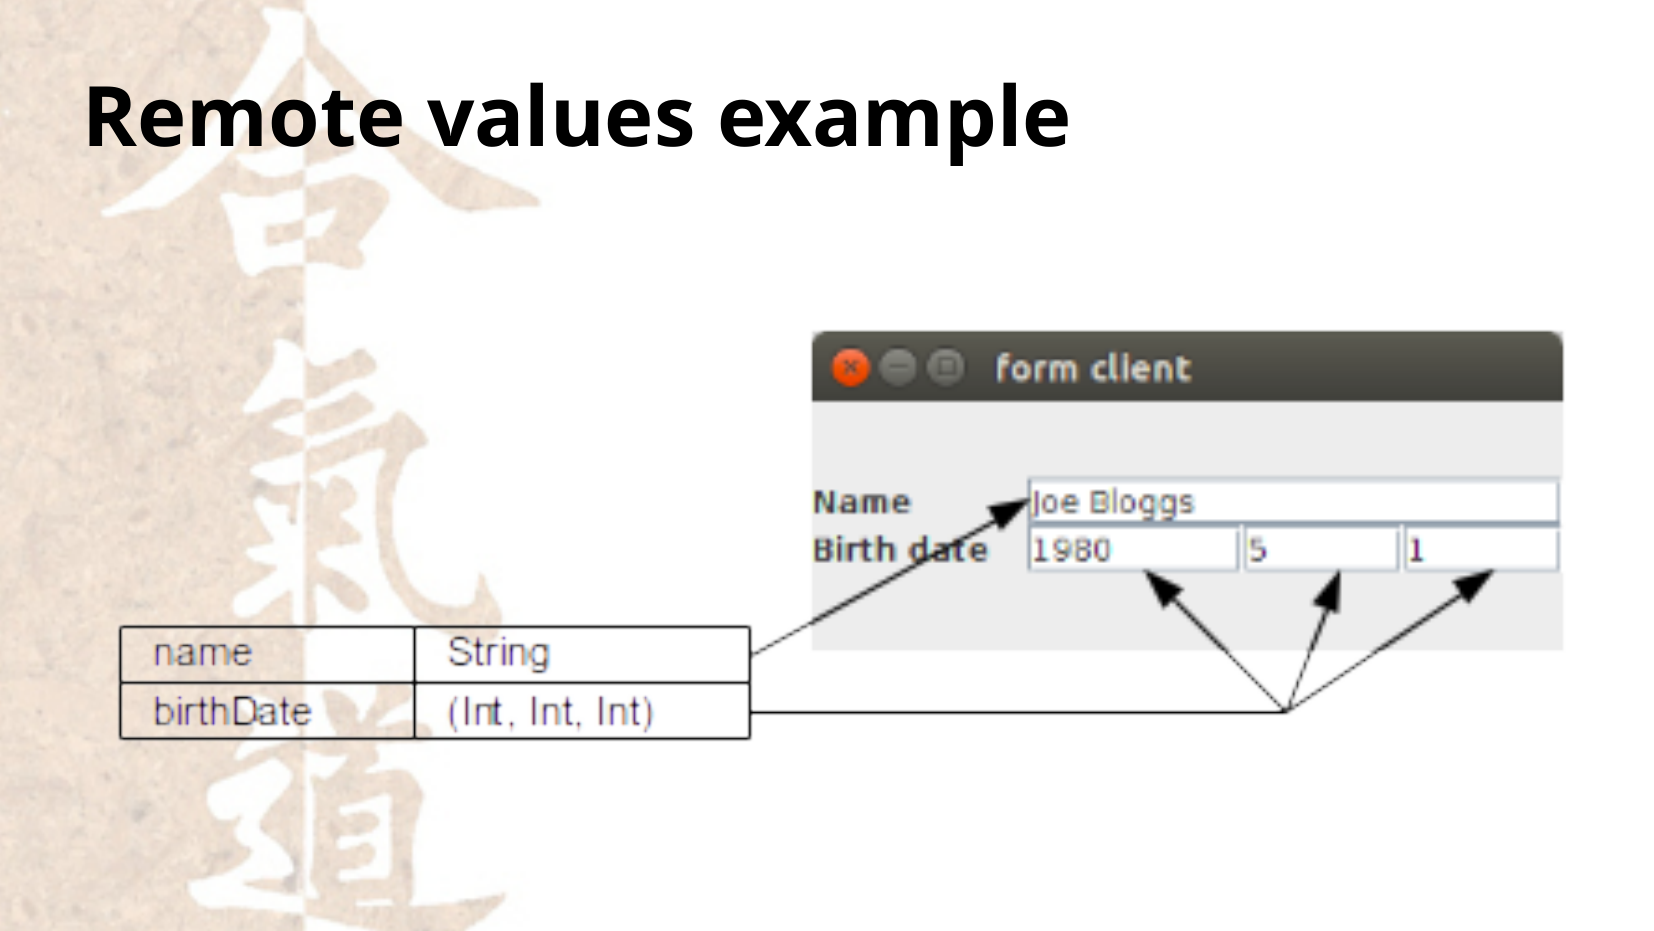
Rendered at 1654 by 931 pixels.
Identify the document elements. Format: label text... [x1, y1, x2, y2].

title Remote values example [82, 37, 1571, 193]
picture [0, 0, 1654, 931]
